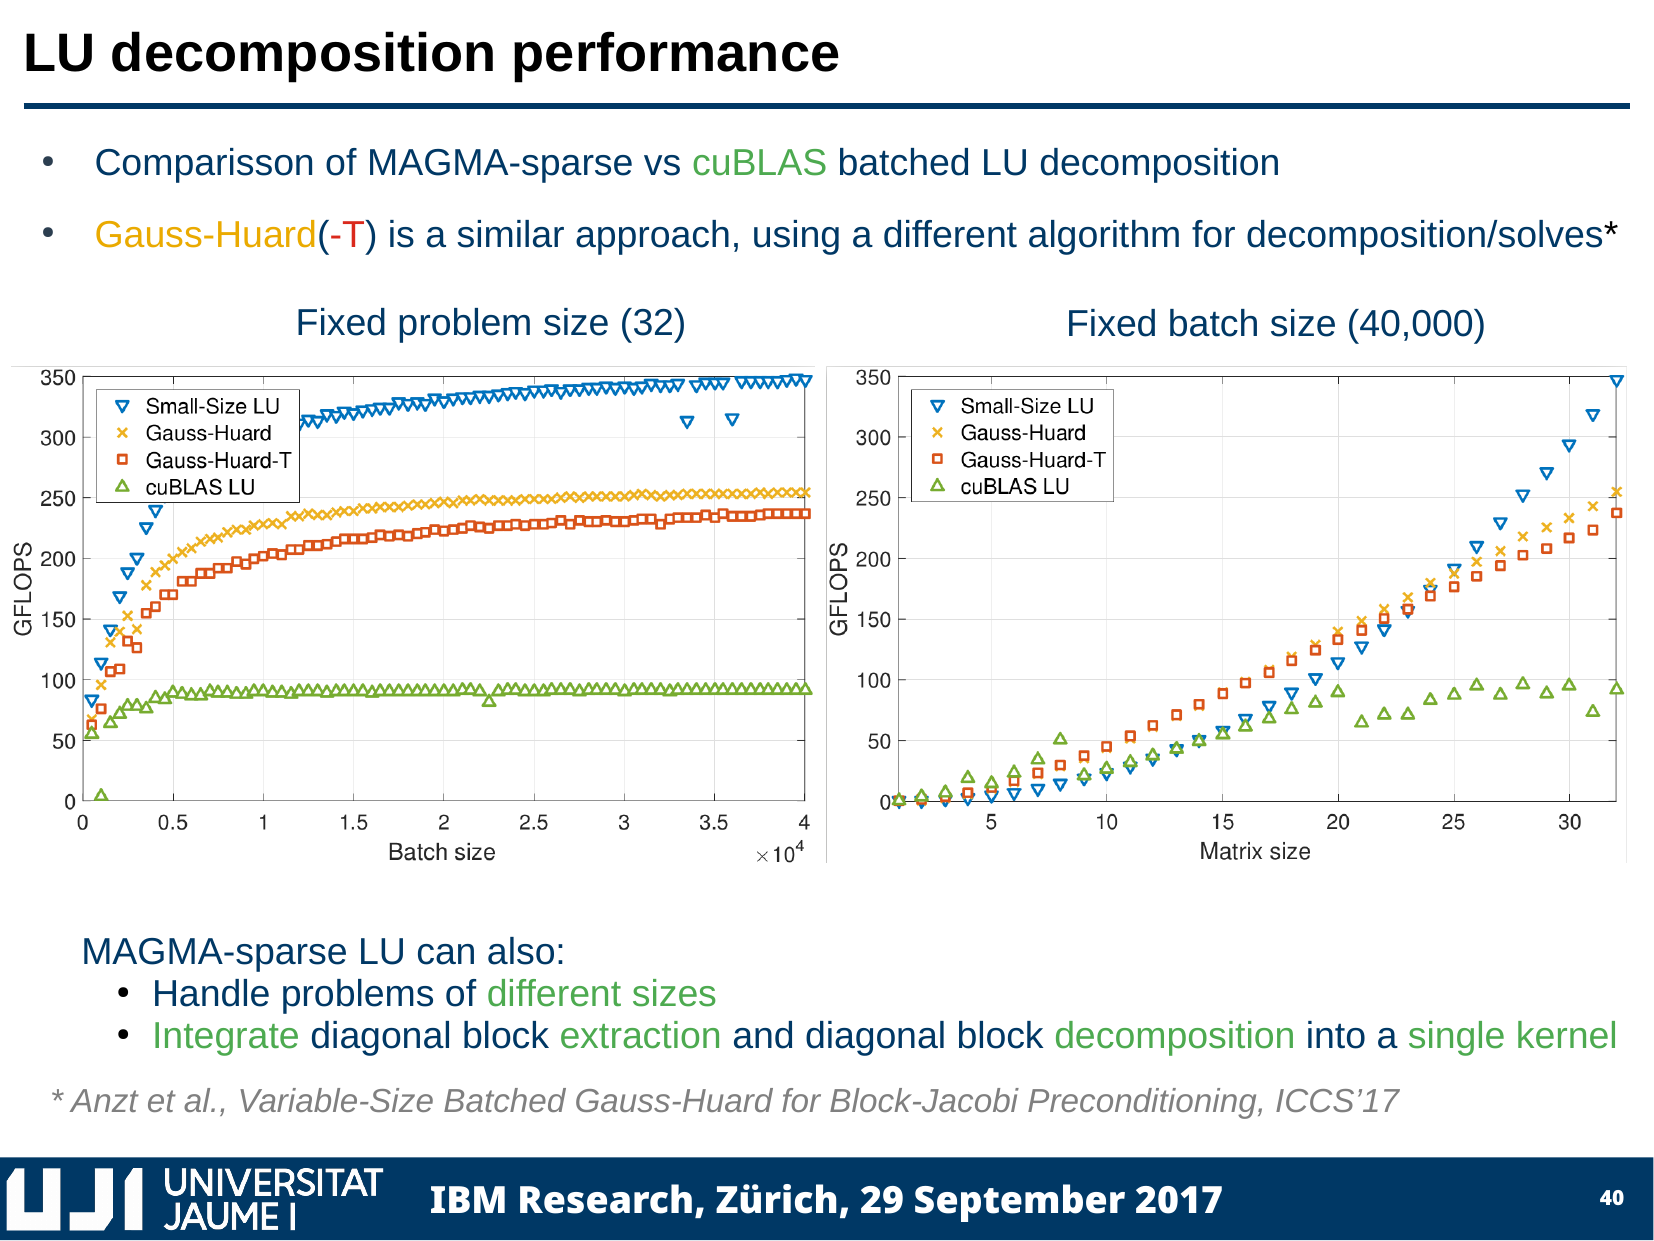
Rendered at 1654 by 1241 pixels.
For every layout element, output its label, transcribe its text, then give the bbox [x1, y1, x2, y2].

picture [0, 1158, 390, 1241]
picture [826, 366, 1627, 863]
text_box Fixed problem size (32) [280, 294, 702, 351]
text_box MAGMA-sparse LU can also: Handle problems of different sizes Integrate diagonal block extraction and diagonal block decomposition into a single kernel [66, 923, 1633, 1063]
text_box Fixed batch size (40,000) [1051, 295, 1502, 352]
list Comparisson of MAGMA-sparse vs cuBLAS batched LU decomposition Gauss-Huard(-T) is a similar approach, using a different algorithm for decomposition/solves* [23, 141, 1630, 272]
text_box * Anzt et al., Variable-Size Batched Gauss-Huard for Block-Jacobi Preconditioning, ICCS’17 [35, 1074, 1599, 1127]
title LU decomposition performance [23, 0, 1630, 107]
picture [11, 366, 815, 865]
